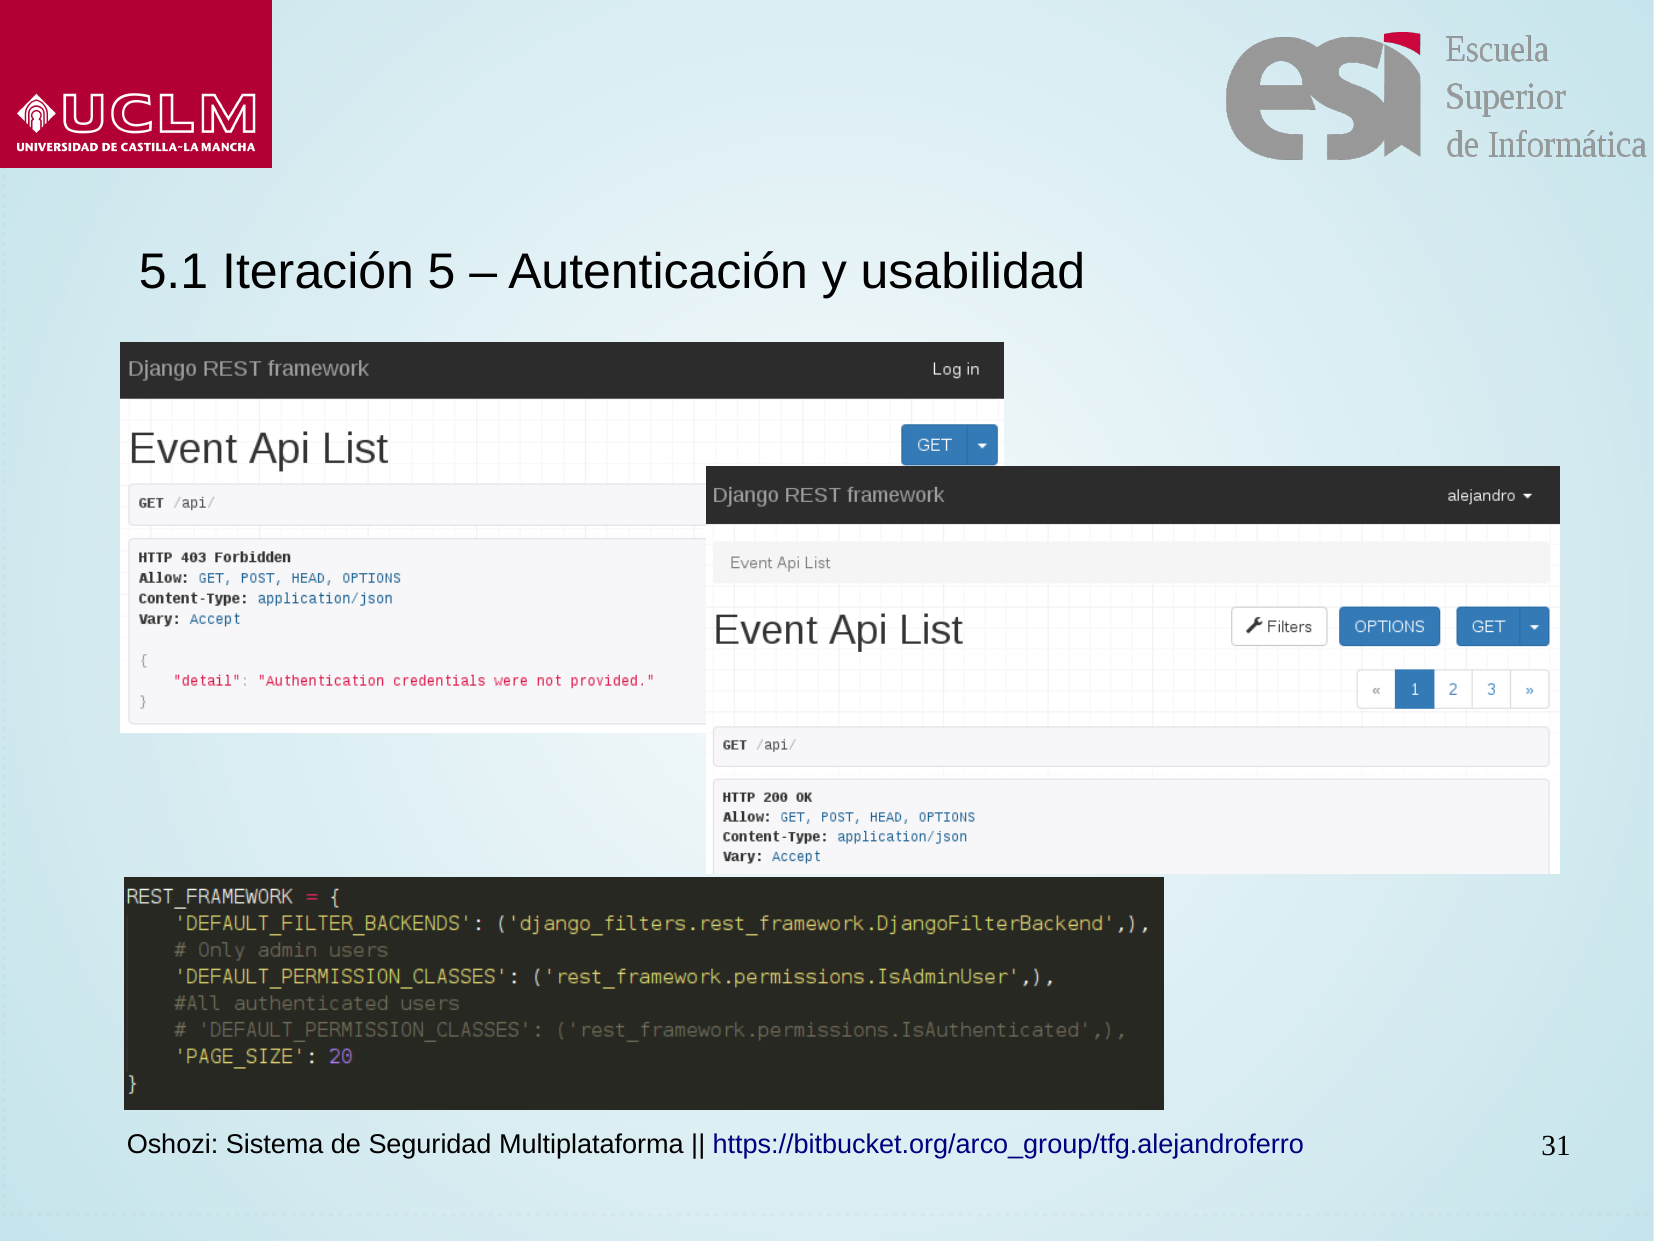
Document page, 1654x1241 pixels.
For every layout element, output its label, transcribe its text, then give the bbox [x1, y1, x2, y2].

text_box 5.1 Iteración 5 – Autenticación y usabilidad [124, 236, 1489, 363]
picture [0, 0, 1654, 1241]
text_box Oshozi: Sistema de Seguridad Multiplataforma || https://bitbucket.org/arco_group/tfg.alejandroferro [112, 1112, 1625, 1170]
